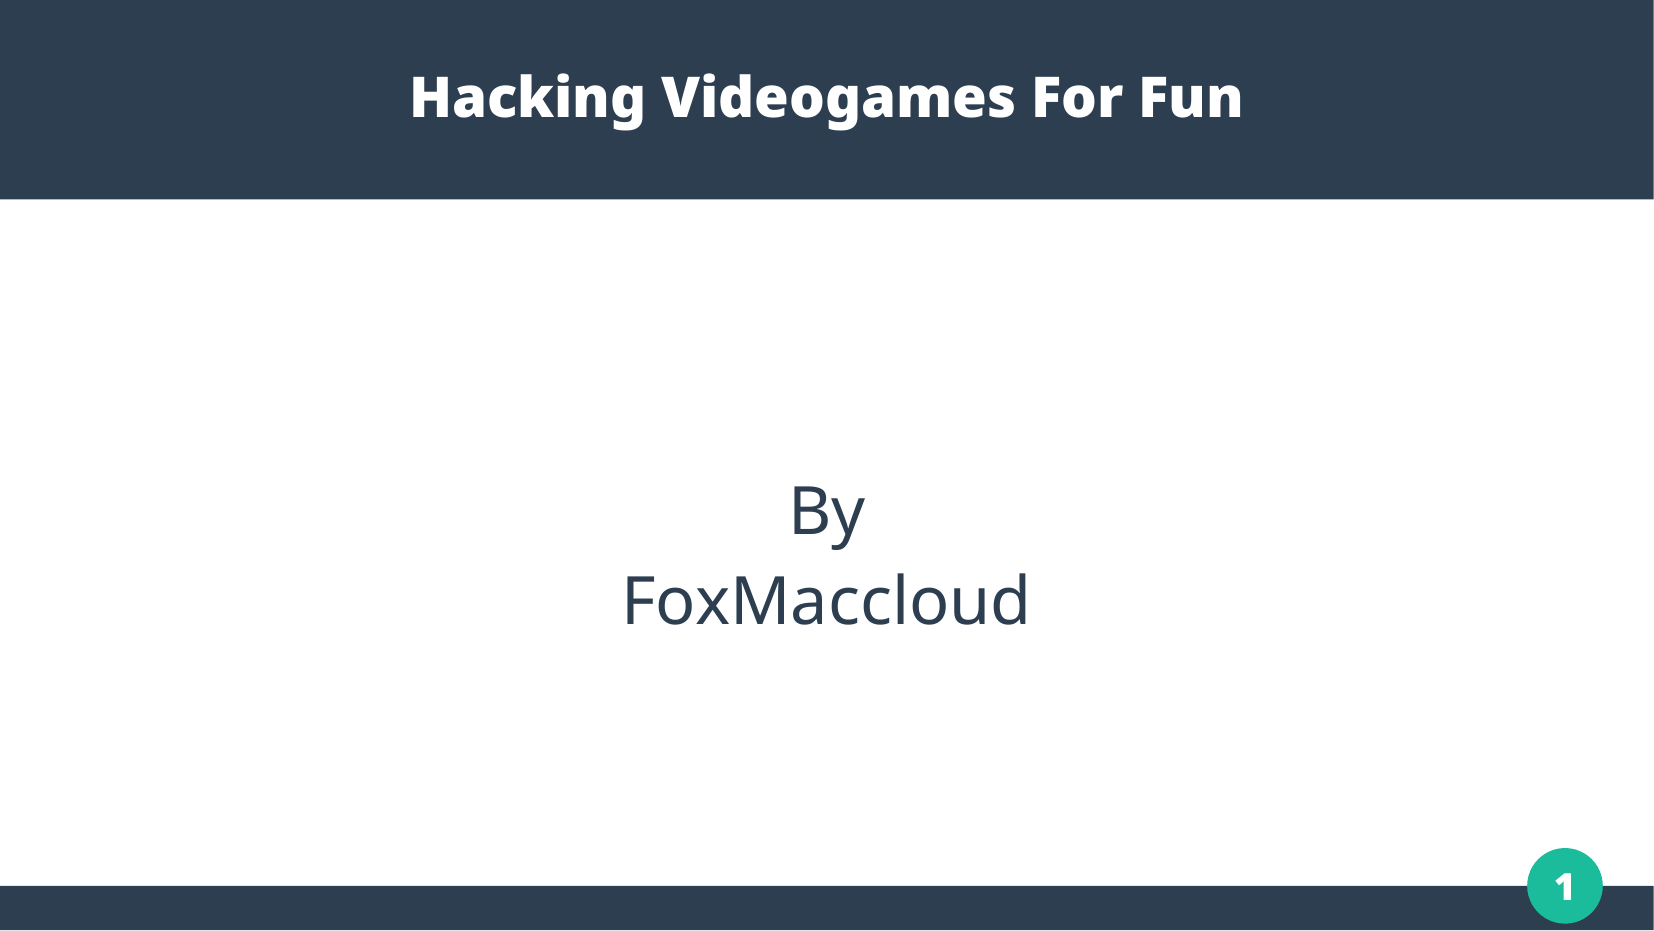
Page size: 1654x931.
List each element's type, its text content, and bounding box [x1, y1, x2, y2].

subtitle By FoxMaccloud [59, 243, 1595, 864]
title Hacking Videogames For Fun [59, 37, 1595, 155]
